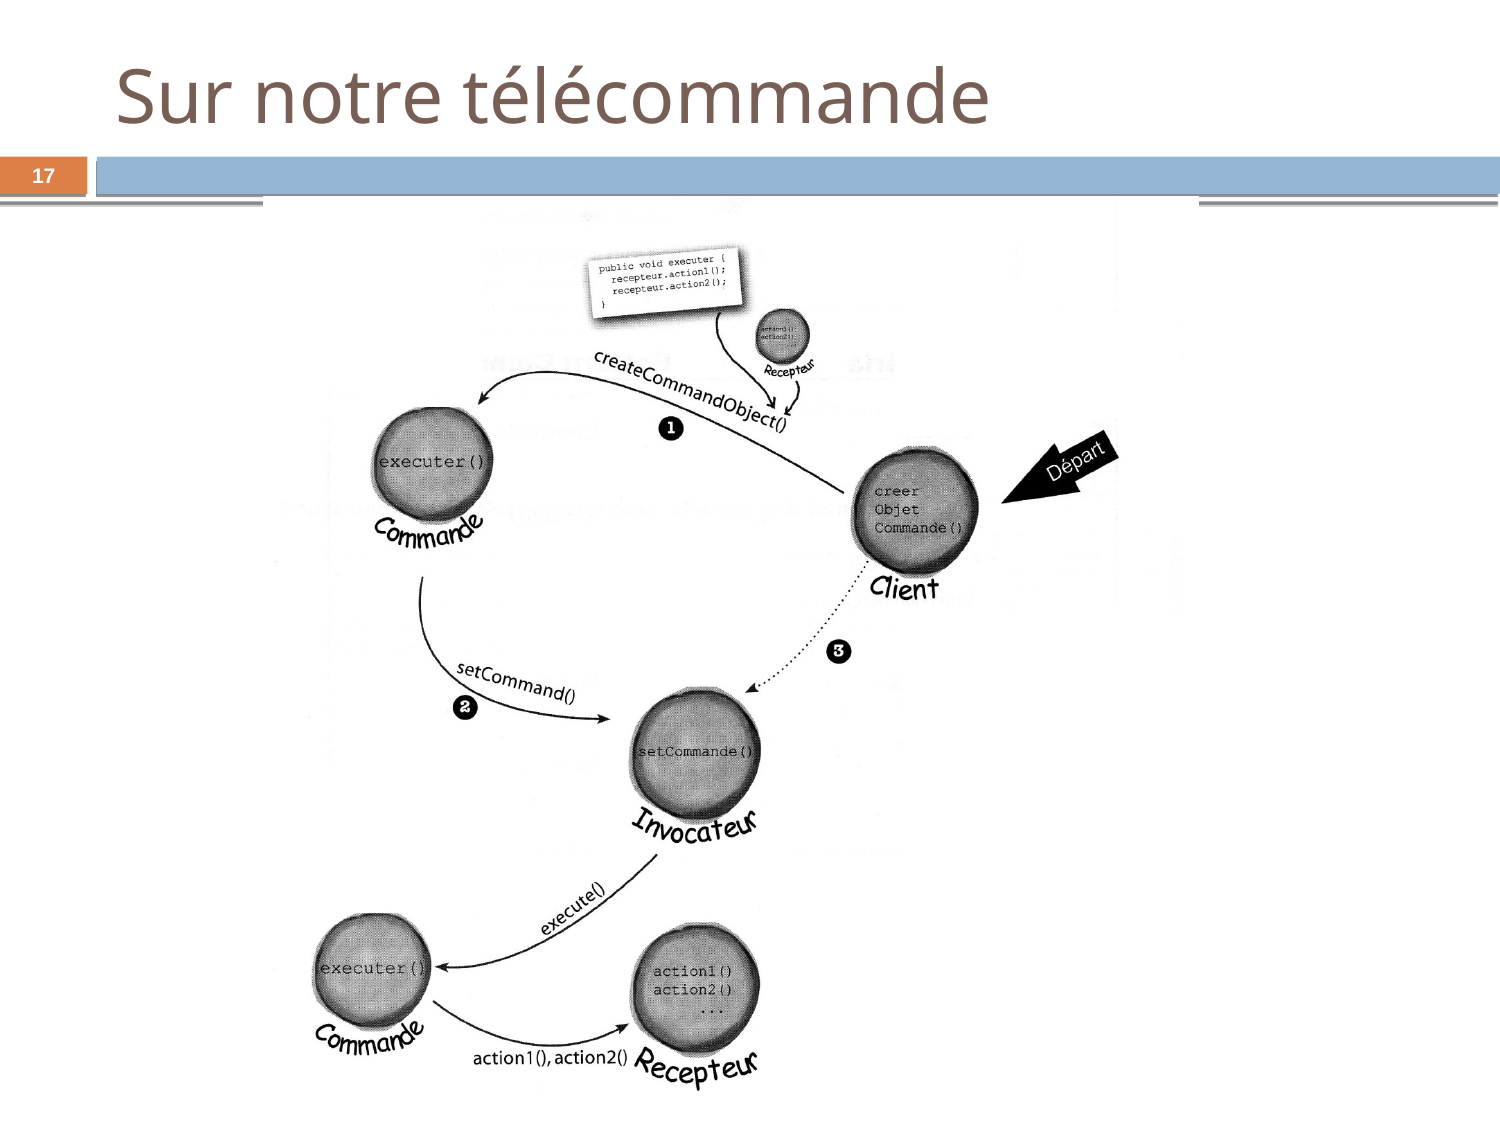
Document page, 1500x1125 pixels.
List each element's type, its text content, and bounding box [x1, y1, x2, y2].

picture [263, 196, 1199, 1111]
slide_number <numéro> [0, 155, 88, 196]
title Sur notre télécommande [100, 37, 1438, 149]
